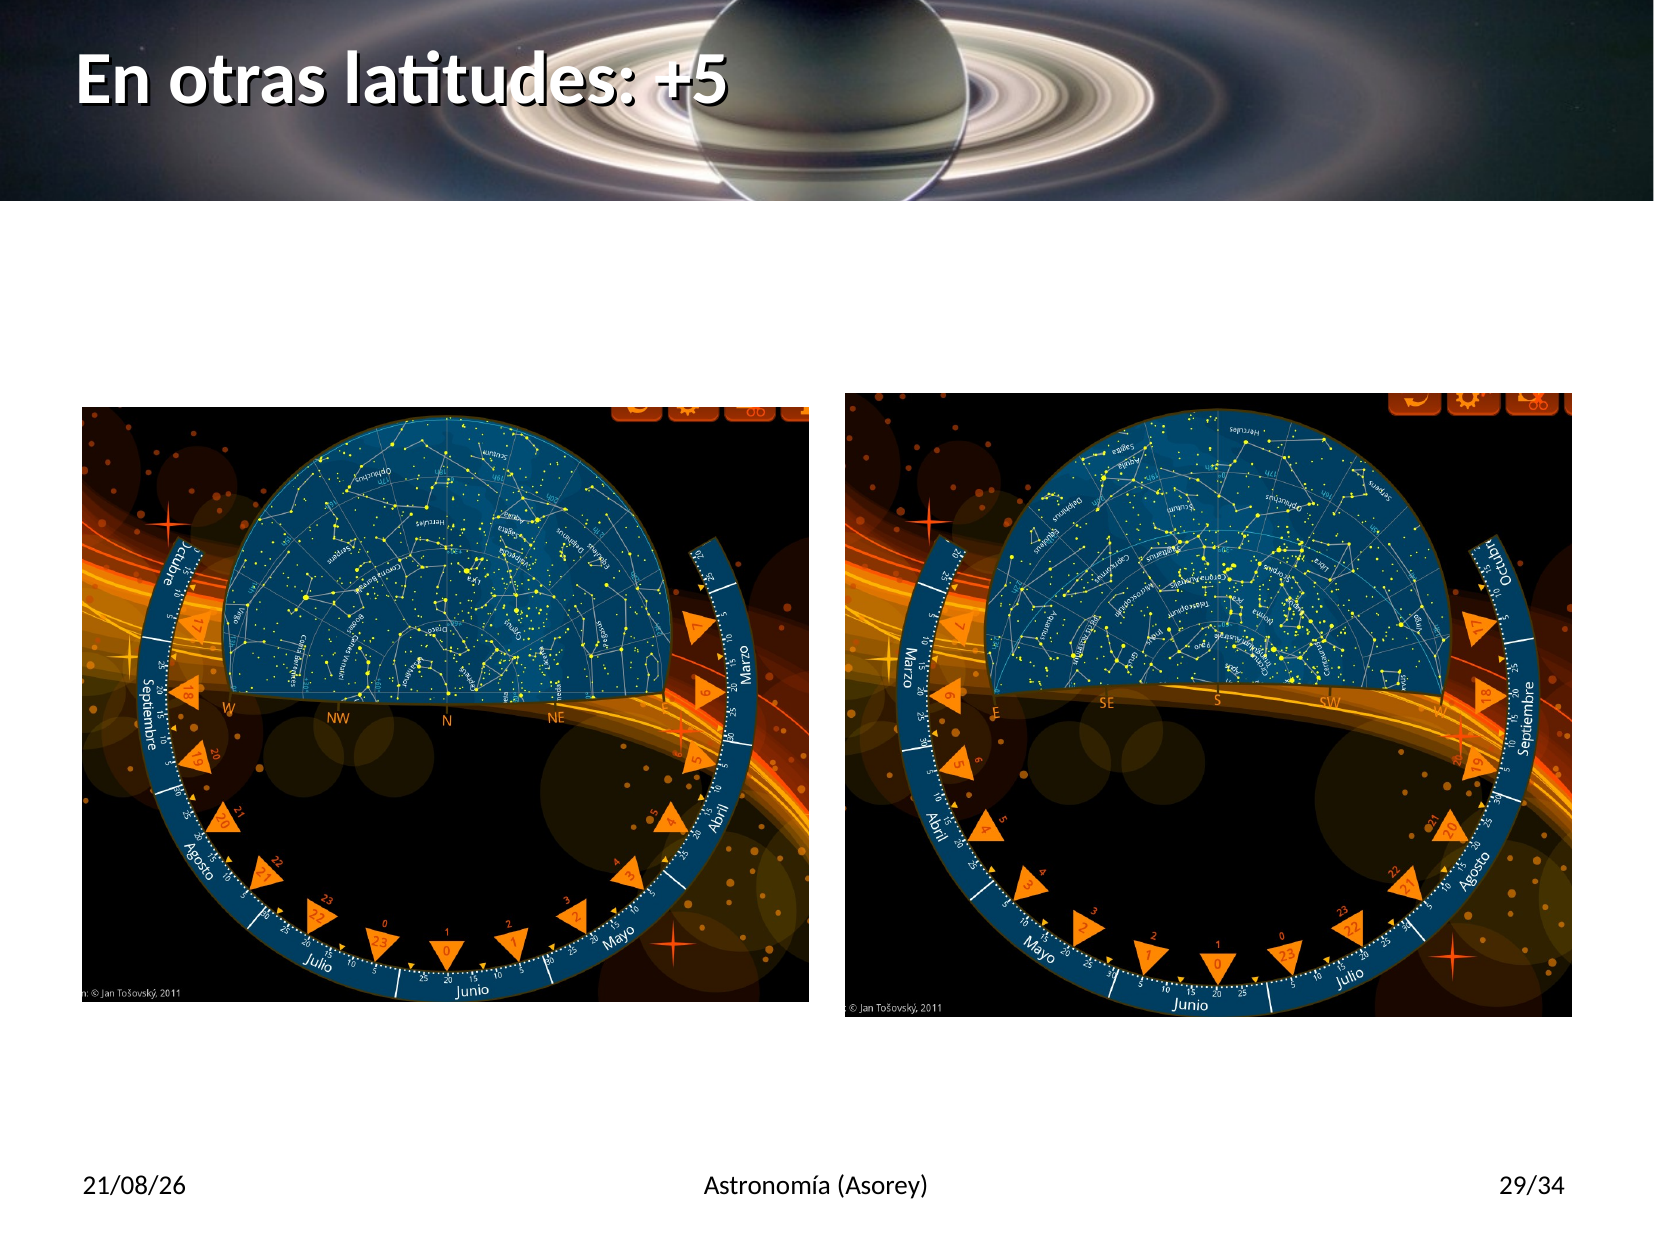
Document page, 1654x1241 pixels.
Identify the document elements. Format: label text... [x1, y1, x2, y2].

picture [0, 0, 1654, 201]
picture [479, 987, 489, 997]
picture [82, 407, 809, 1002]
title En otras latitudes: +5 [75, 19, 1564, 151]
picture [845, 393, 1572, 1017]
picture [463, 989, 471, 996]
